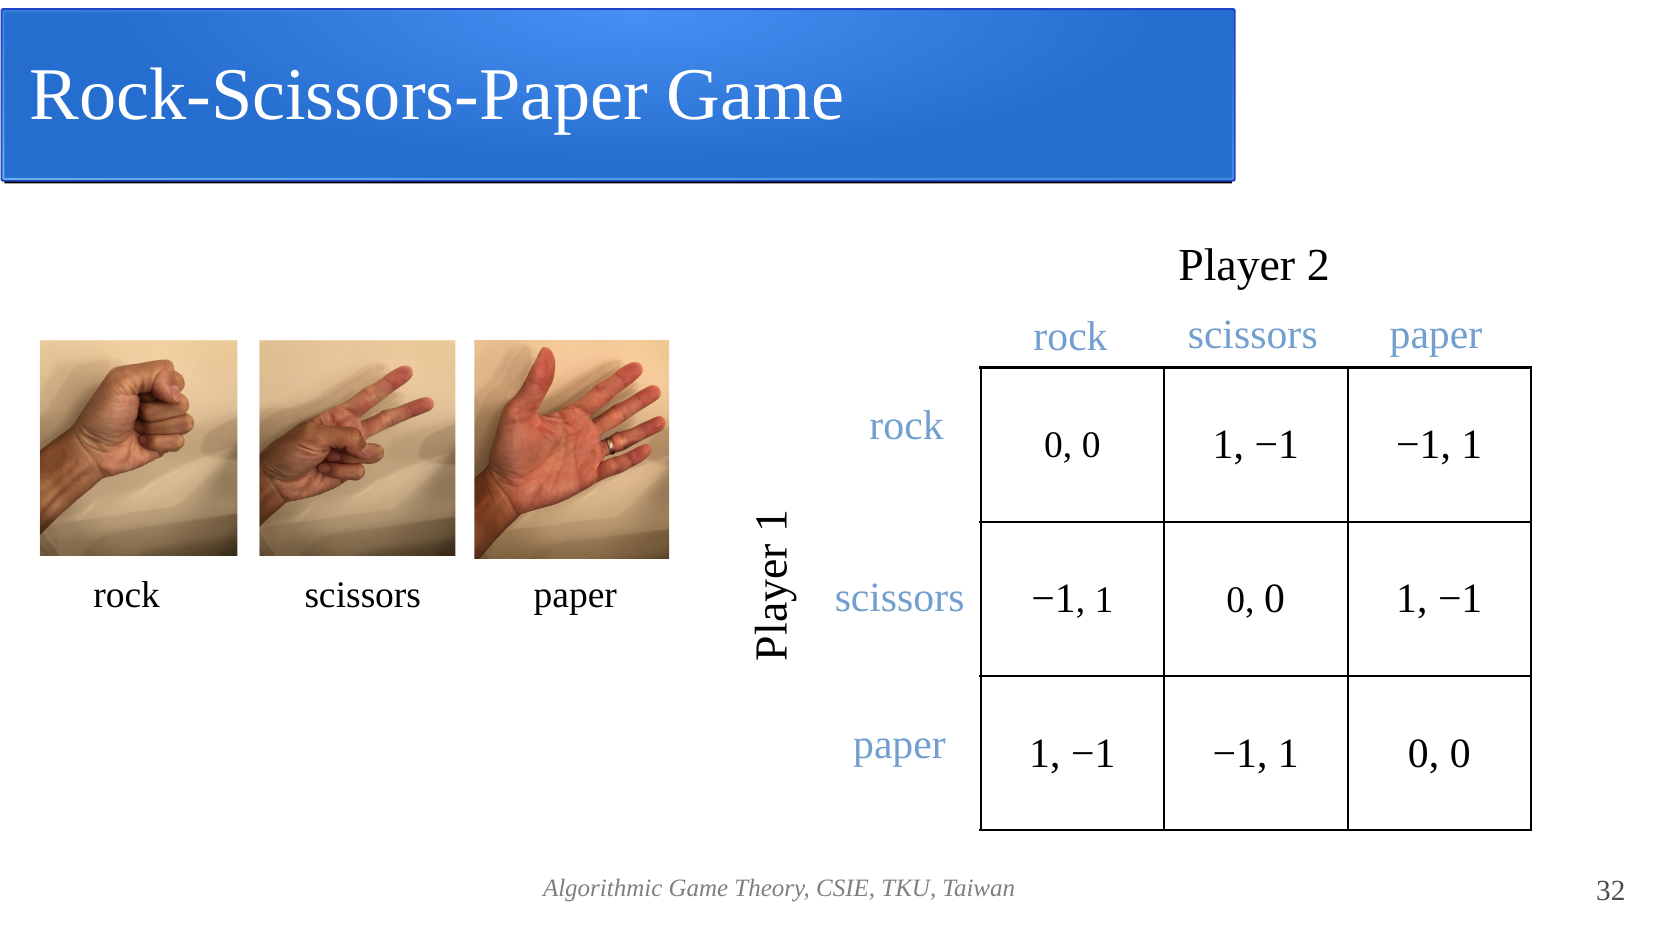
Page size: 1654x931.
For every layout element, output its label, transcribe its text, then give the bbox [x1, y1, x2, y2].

table_header 0, 0 [982, 369, 1163, 521]
table_cell 1, −1 [982, 677, 1163, 829]
picture [259, 340, 456, 556]
table_cell −1, 1 [982, 523, 1163, 675]
picture [39, 340, 238, 556]
text_box scissors [277, 566, 449, 623]
table_cell 0, 0 [1165, 523, 1347, 675]
text_box Player 1 [738, 481, 825, 689]
table_cell 1, −1 [1349, 523, 1530, 675]
text_box rock [40, 566, 213, 623]
table_header −1, 1 [1349, 369, 1530, 521]
text_box paper [489, 566, 662, 623]
table_cell 0, 0 [1349, 677, 1530, 829]
text_box paper [1347, 303, 1525, 369]
text_box Player 2 [1141, 232, 1367, 298]
text_box rock [817, 395, 996, 461]
title Rock-Scissors-Paper Game [29, 17, 1138, 172]
text_box scissors [815, 566, 984, 638]
picture [474, 340, 670, 559]
table_cell −1, 1 [1165, 677, 1347, 829]
text_box paper [815, 714, 984, 786]
text_box rock [981, 305, 1160, 372]
text_box scissors [1164, 303, 1342, 369]
table_header 1, −1 [1165, 369, 1347, 521]
